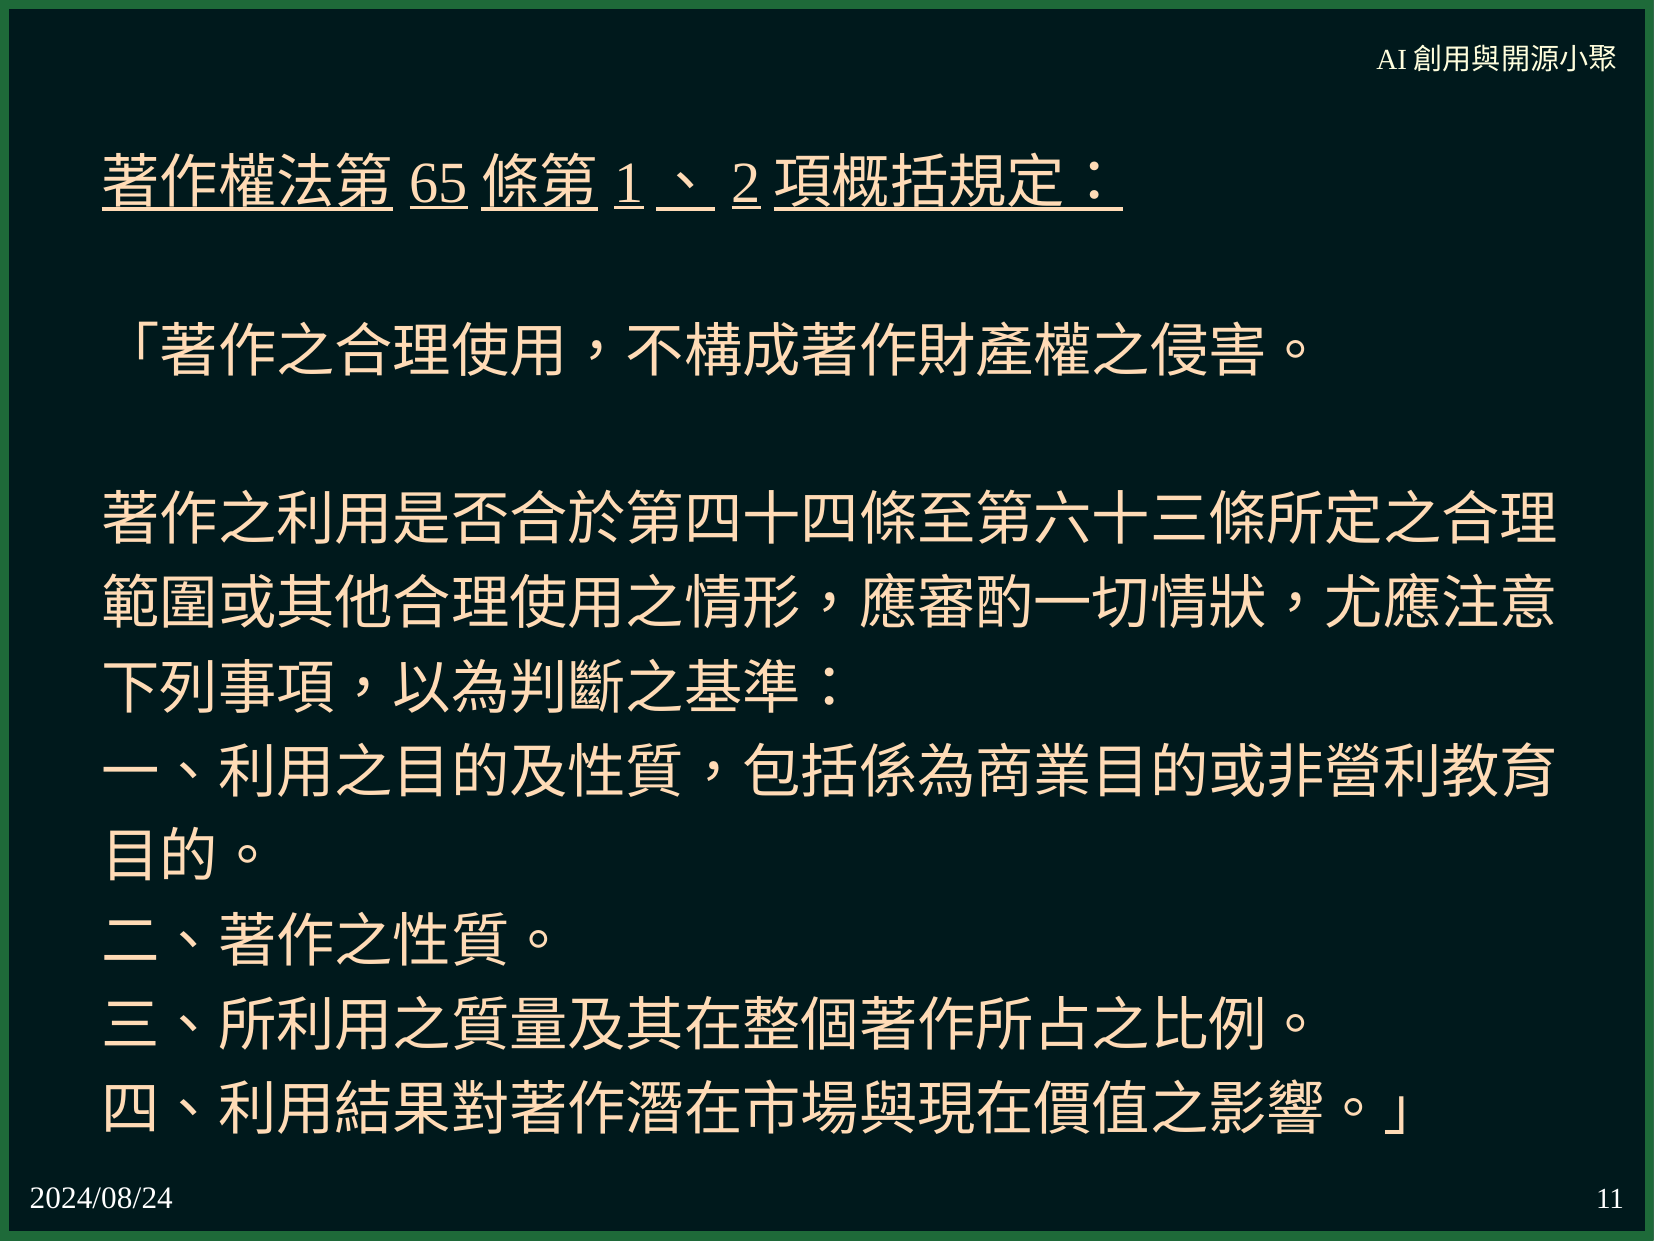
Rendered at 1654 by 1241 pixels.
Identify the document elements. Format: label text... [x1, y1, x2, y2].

title 著作權法第65條第1、2項概括規定： 「著作之合理使用，不構成著作財產權之侵害。 著作之利用是否合於第四十四條至第六十三條所定之合理範圍或其他合理使用之情形，應審酌一切情狀，尤應注意下列事項，以為判斷之基準： 一、利用之目的及性質，包括係為商業目的或非營利教育目的。 二、著作之性質。 三、所利用之質量及其在整個著作所占之比例。 四、利用結果對著作潛在市場與現在價值之影響。」 [101, 100, 1572, 1182]
